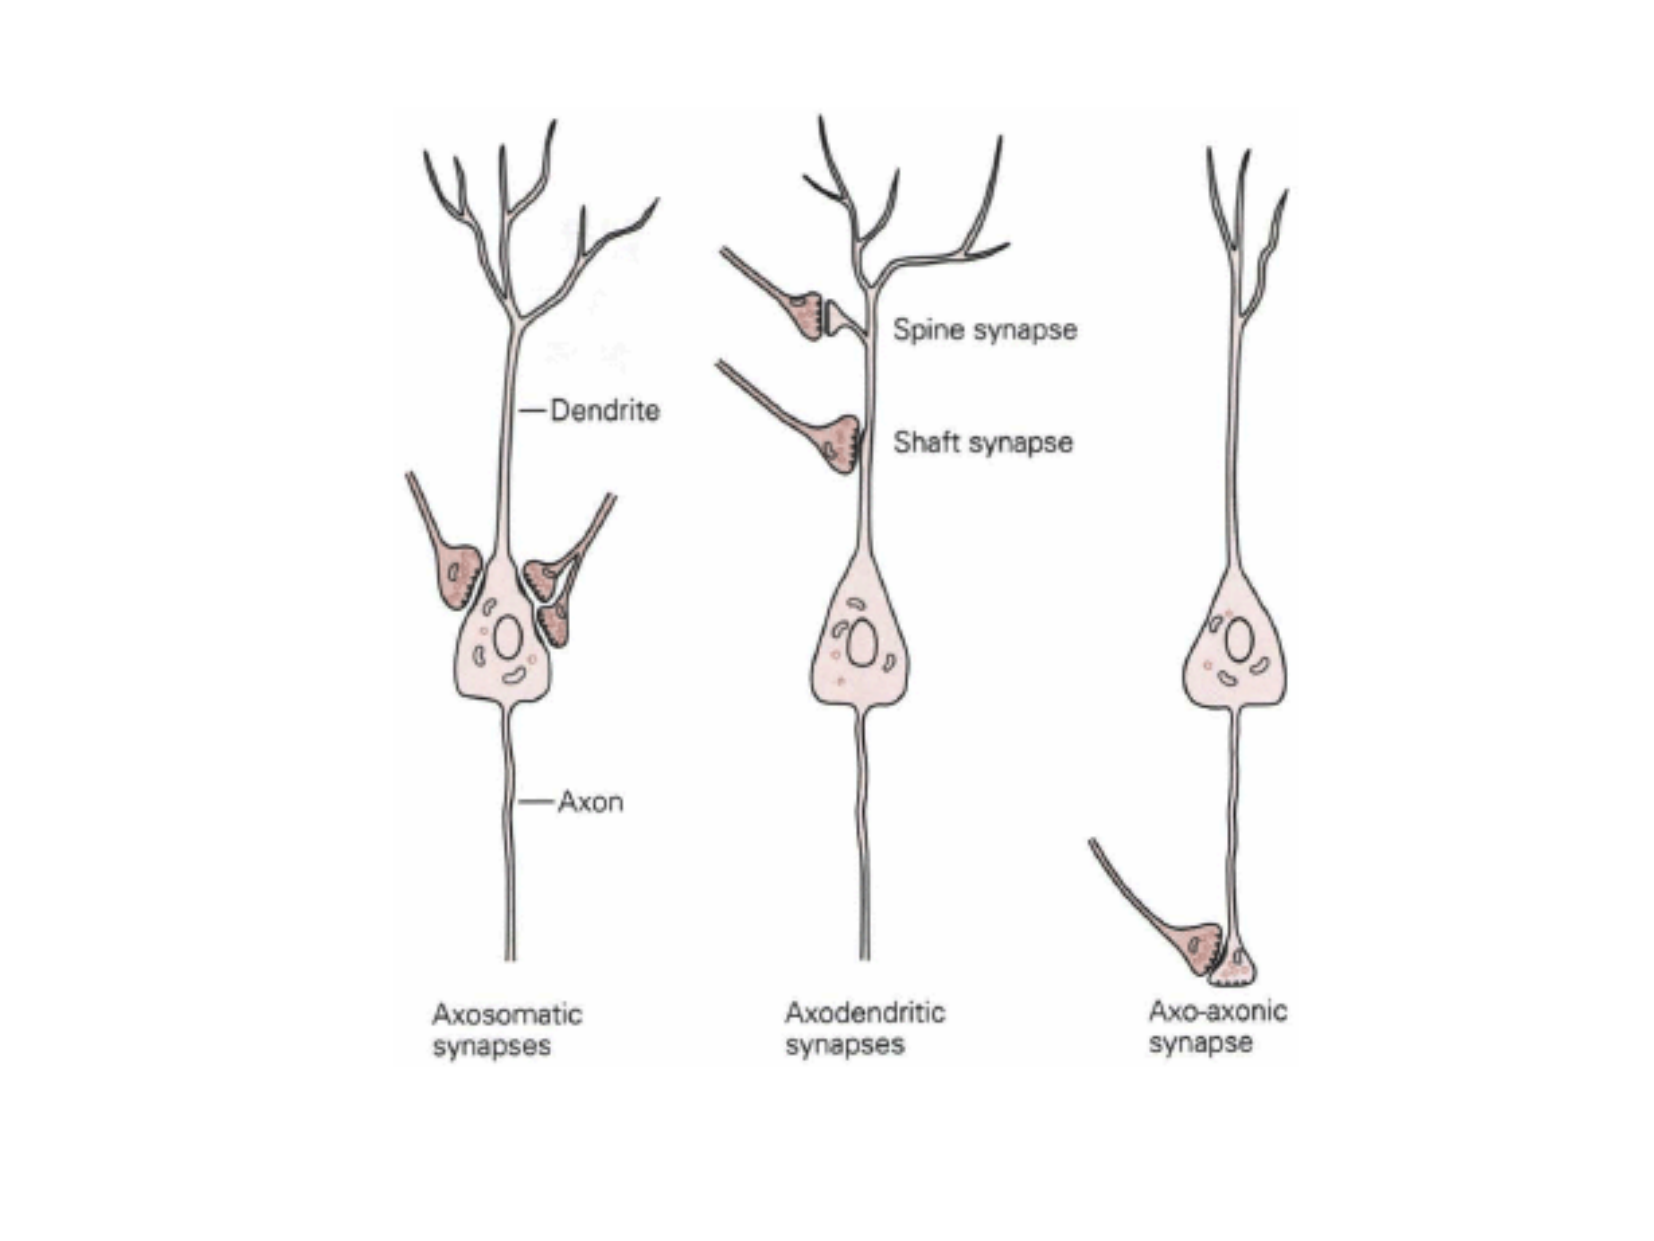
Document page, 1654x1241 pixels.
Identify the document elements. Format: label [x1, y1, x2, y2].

picture [352, 74, 1374, 1088]
